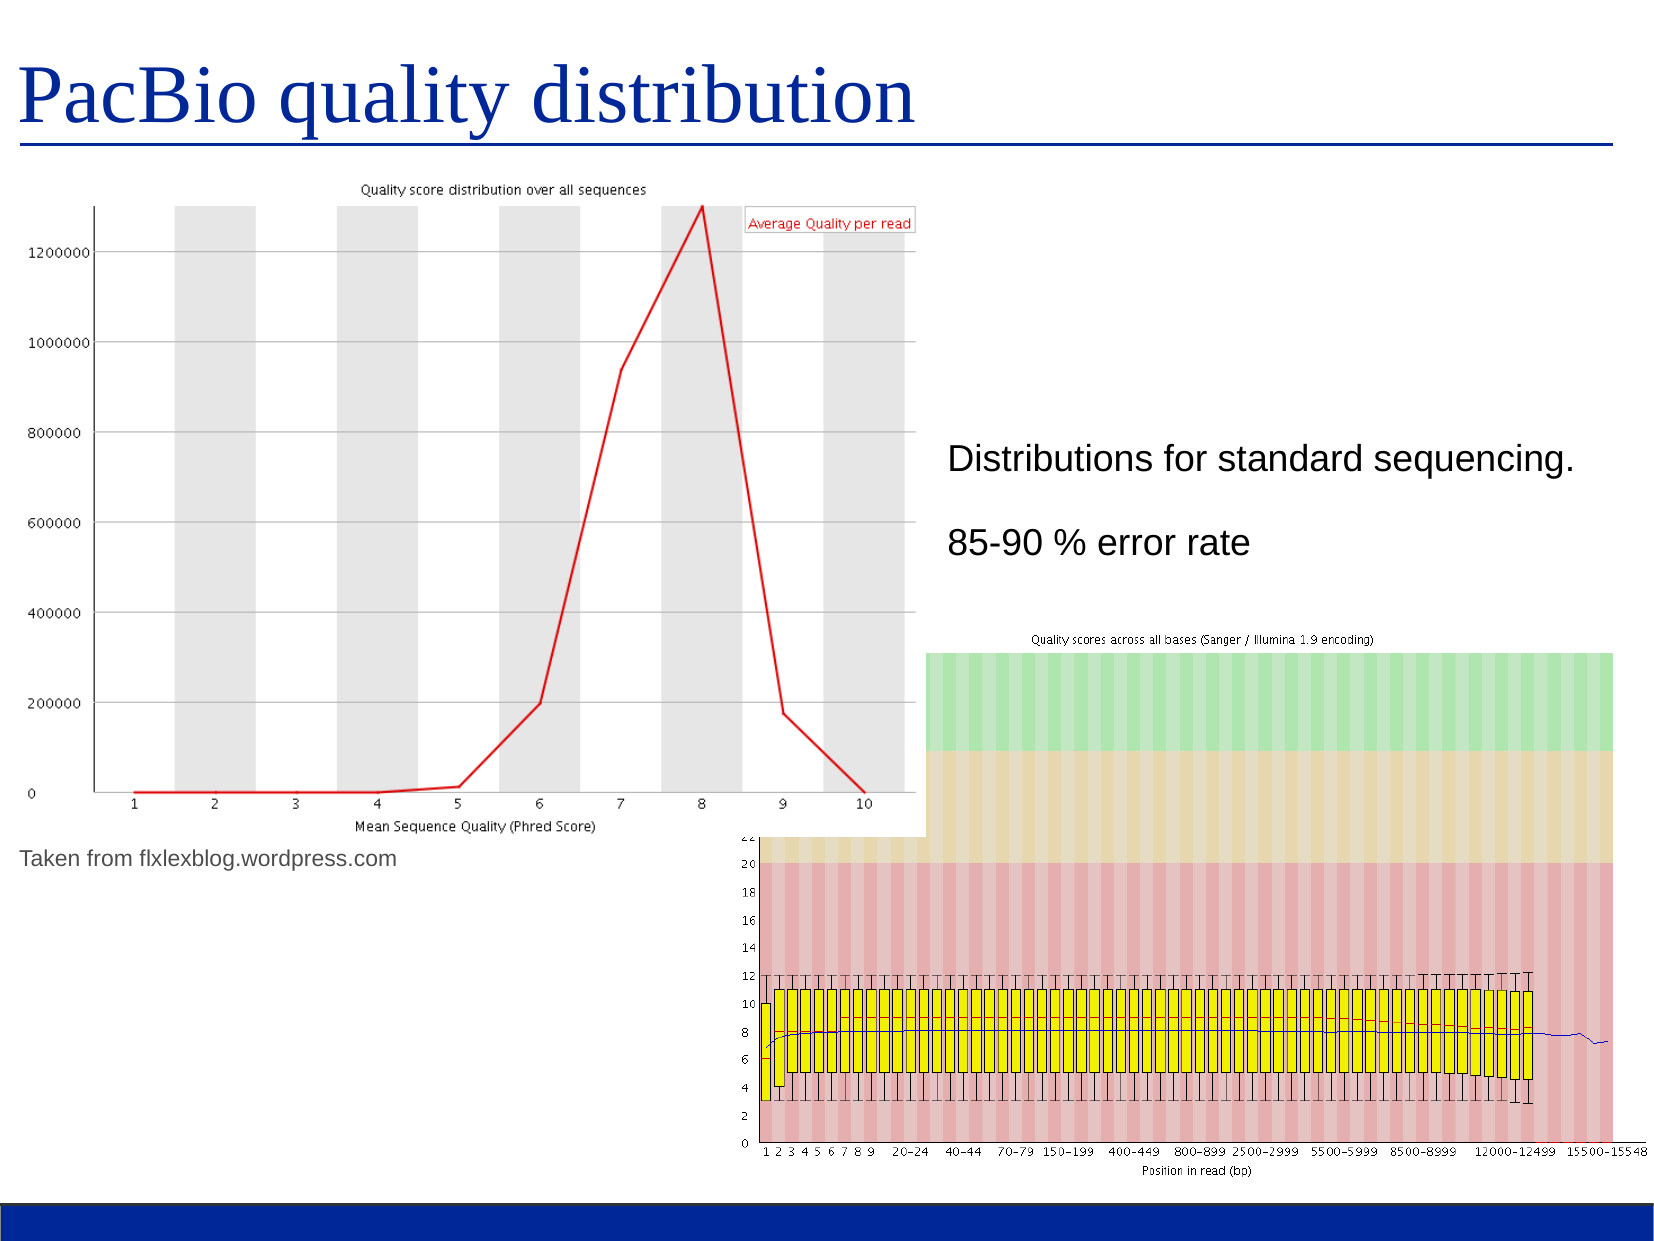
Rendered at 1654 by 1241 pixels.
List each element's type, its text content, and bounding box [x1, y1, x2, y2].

text_box Taken from flxlexblog.wordpress.com [4, 838, 413, 891]
title PacBio quality distribution [17, 0, 1589, 198]
picture [25, 161, 1654, 1179]
text_box Distributions for standard sequencing. 85-90 % error rate [932, 429, 1591, 655]
